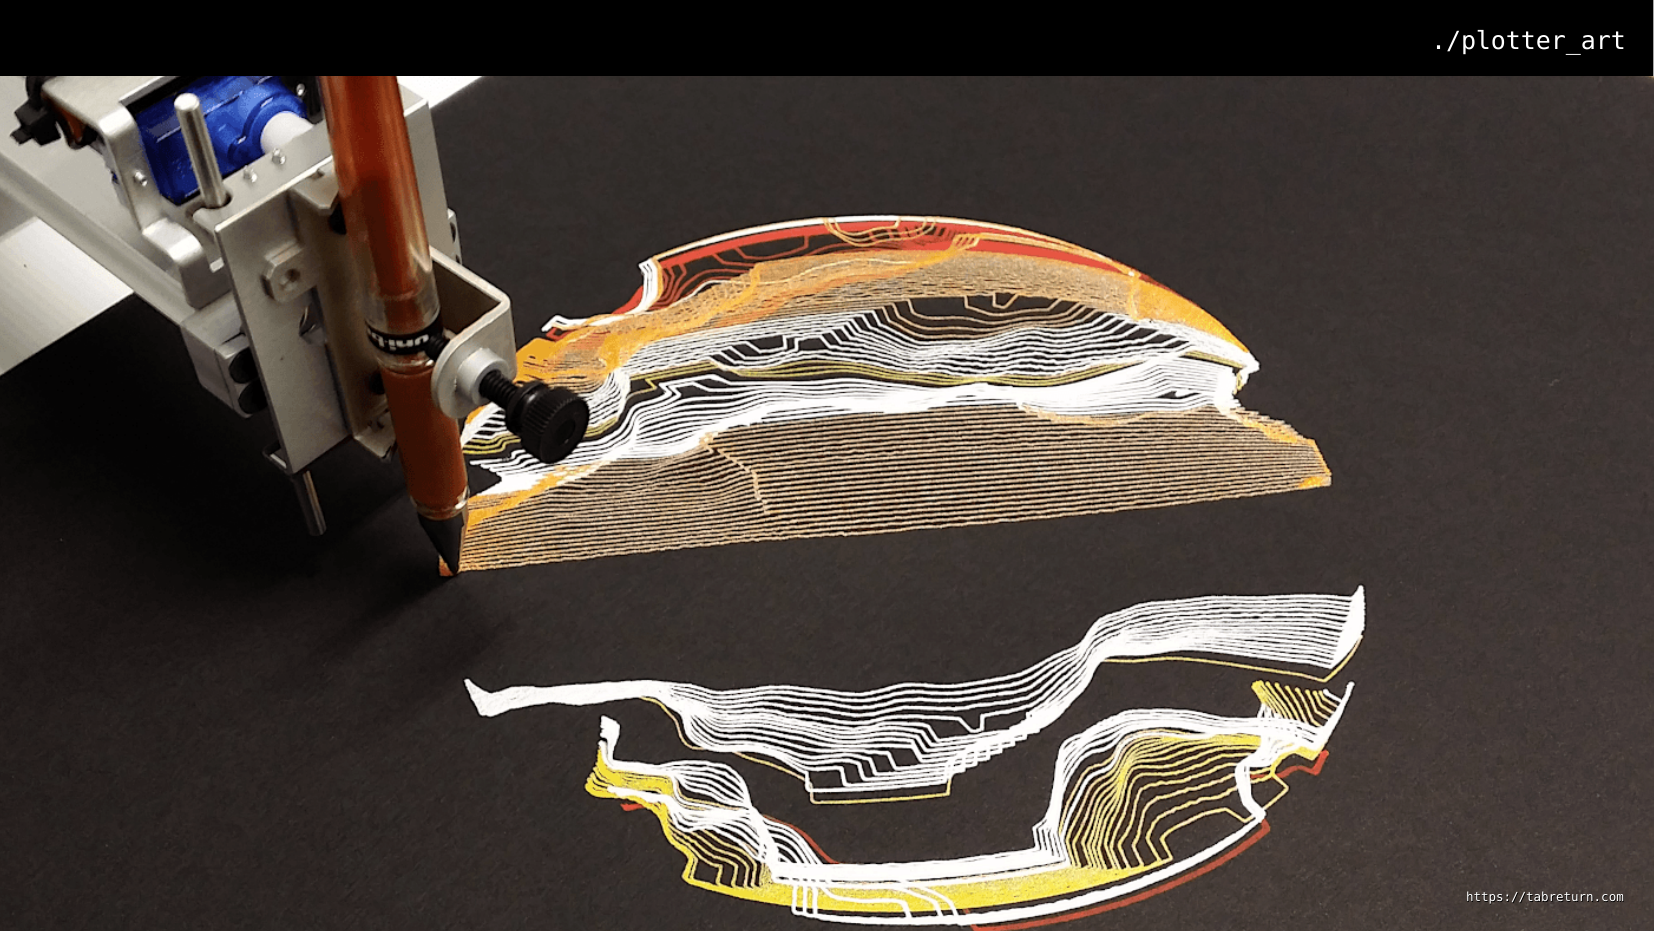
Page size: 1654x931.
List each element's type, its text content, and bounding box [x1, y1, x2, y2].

picture [0, 76, 1654, 931]
text_box https://tabreturn.com [15, 882, 1639, 918]
text_box ./plotter_art [15, 18, 1641, 67]
